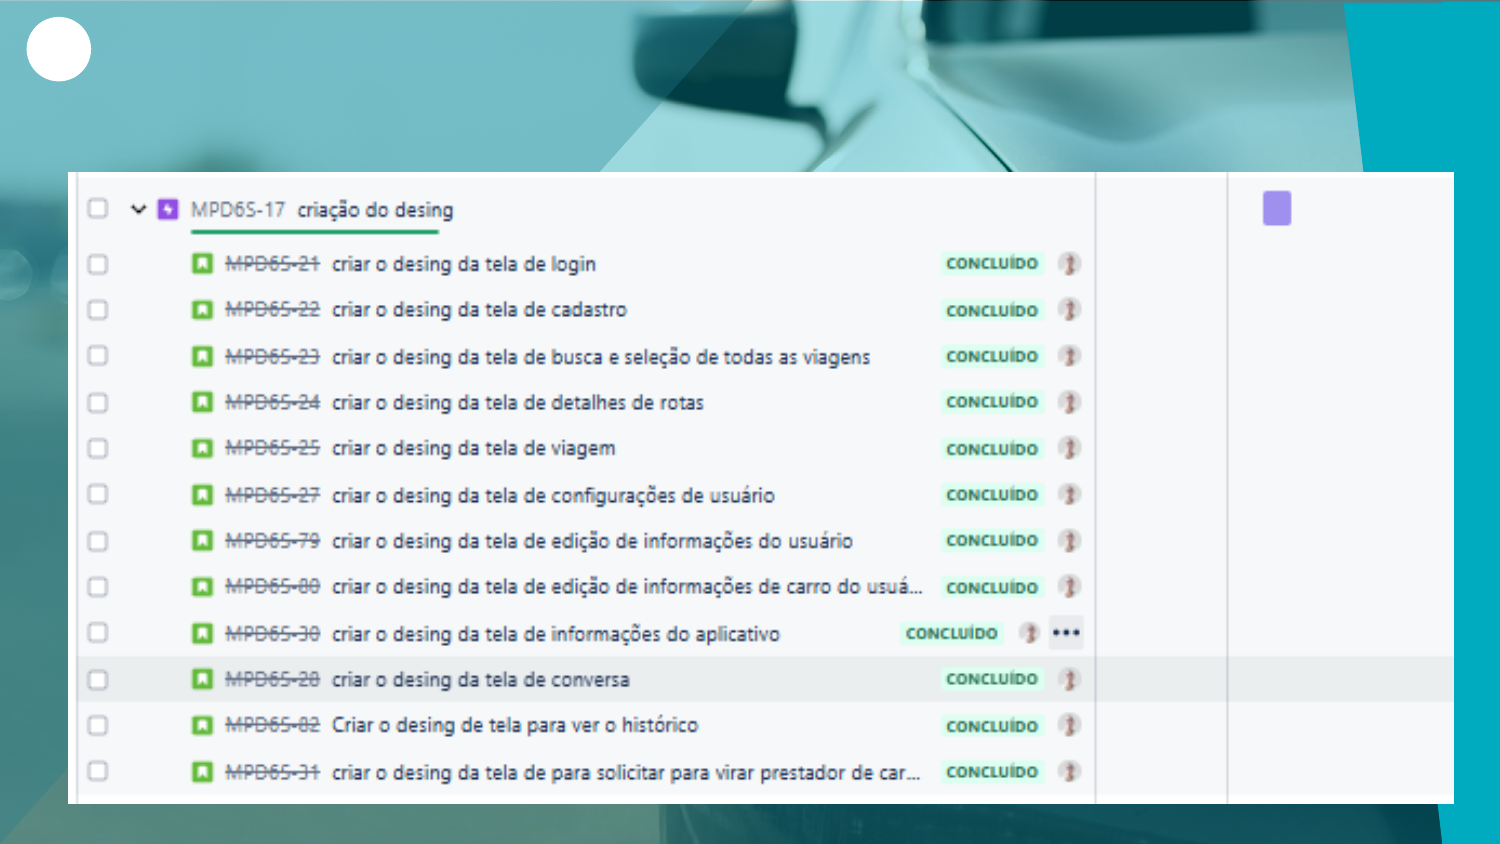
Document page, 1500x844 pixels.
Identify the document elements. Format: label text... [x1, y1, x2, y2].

picture [0, 0, 1500, 844]
title A Picture Is Worth a Thousand Words [135, 165, 962, 172]
text_box [27, 17, 91, 81]
